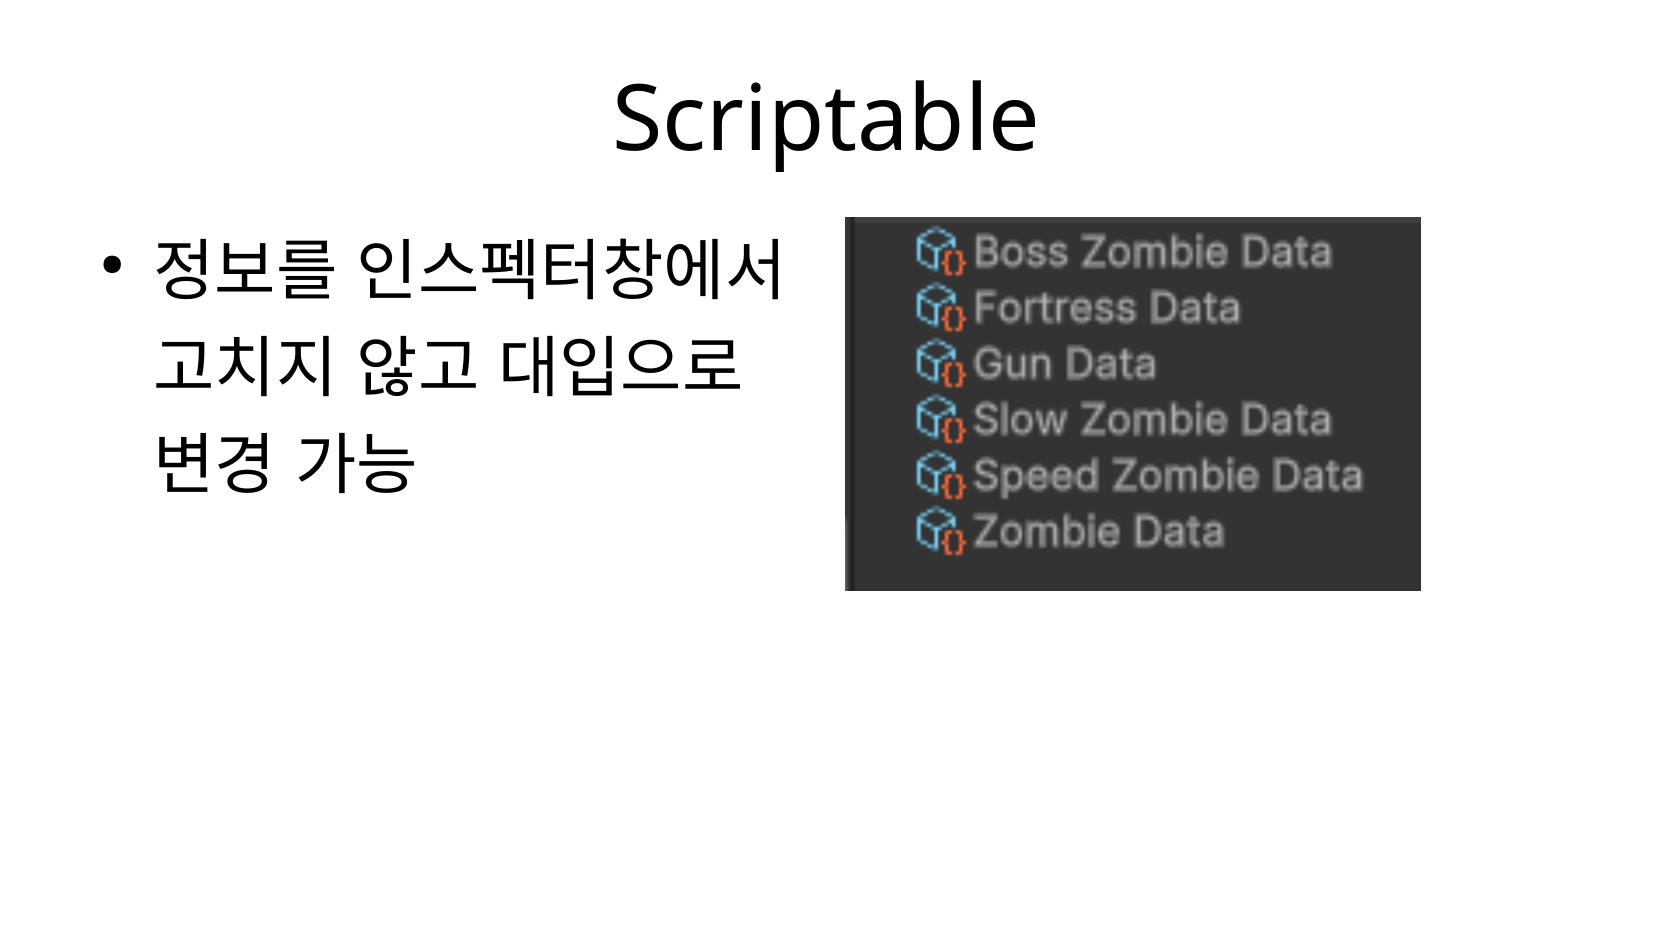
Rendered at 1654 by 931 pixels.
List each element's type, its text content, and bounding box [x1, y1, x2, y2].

title Scriptable [82, 37, 1571, 193]
picture [845, 217, 1421, 591]
list 정보를 인스펙터창에서 고치지 않고 대입으로 변경 가능 [82, 217, 809, 758]
